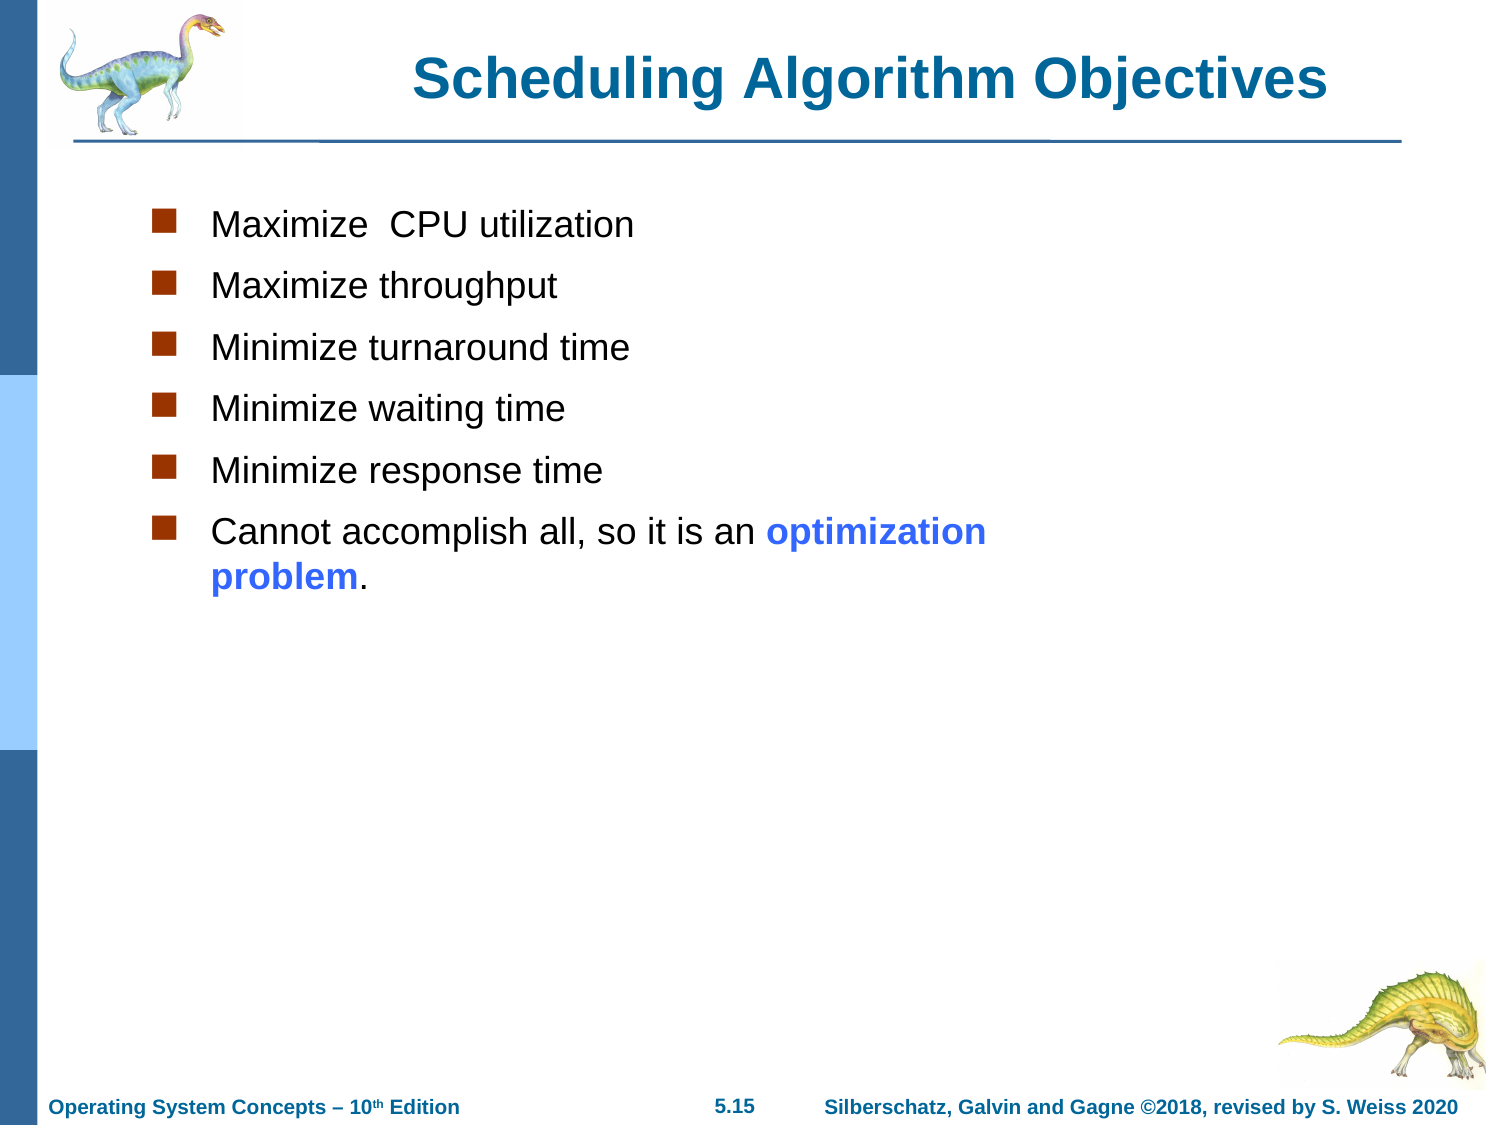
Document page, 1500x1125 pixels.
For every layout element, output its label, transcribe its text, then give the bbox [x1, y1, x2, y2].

picture [46, 0, 243, 149]
text_box Scheduling Algorithm Objectives [254, 22, 1488, 118]
picture [1275, 959, 1486, 1090]
picture [1141, 1099, 1149, 1104]
text_box Maximize CPU utilization Maximize throughput Minimize turnaround time Minimize waiting time Minimize response time Cannot accomplish all, so it is an optimization problem. [139, 192, 1144, 929]
